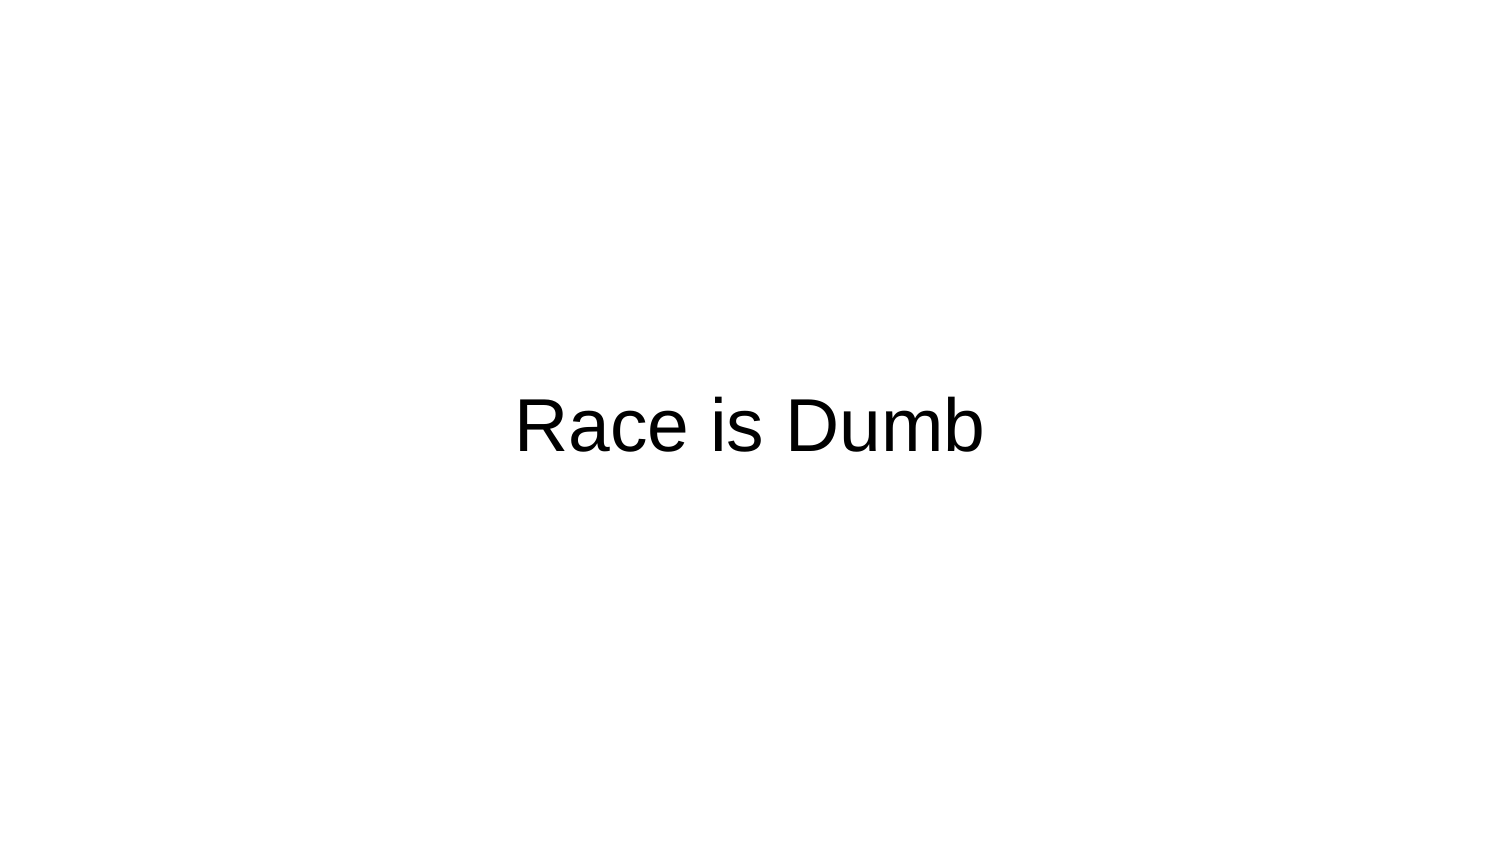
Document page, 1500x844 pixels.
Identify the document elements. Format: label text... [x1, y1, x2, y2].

title Race is Dumb [51, 352, 1449, 491]
